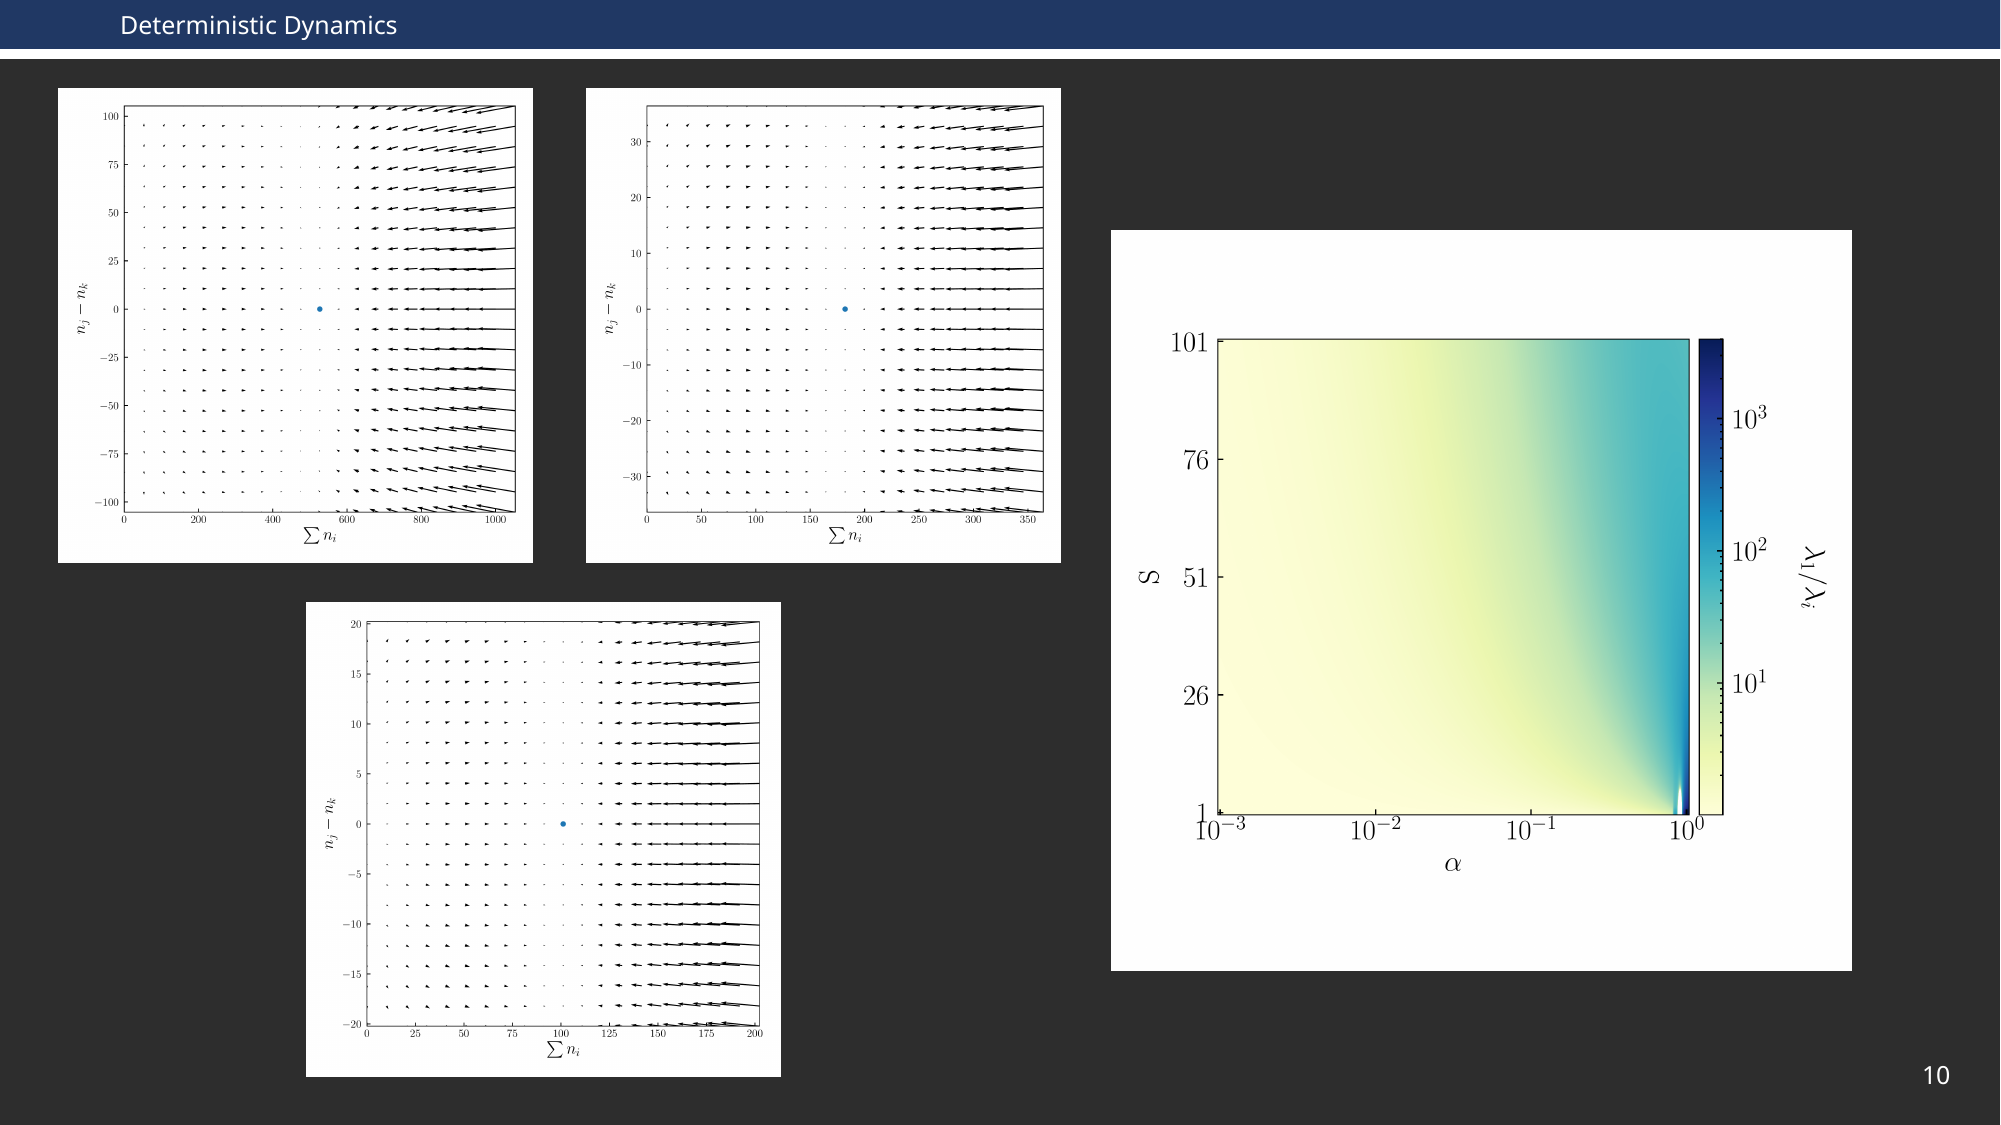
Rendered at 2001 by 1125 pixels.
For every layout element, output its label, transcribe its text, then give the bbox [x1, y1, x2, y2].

footer Deterministic Dynamics [0, 0, 519, 51]
slide_number <number> [1515, 1046, 1966, 1107]
picture [58, 88, 533, 563]
picture [1111, 230, 1852, 972]
picture [586, 88, 1061, 563]
picture [306, 602, 781, 1077]
